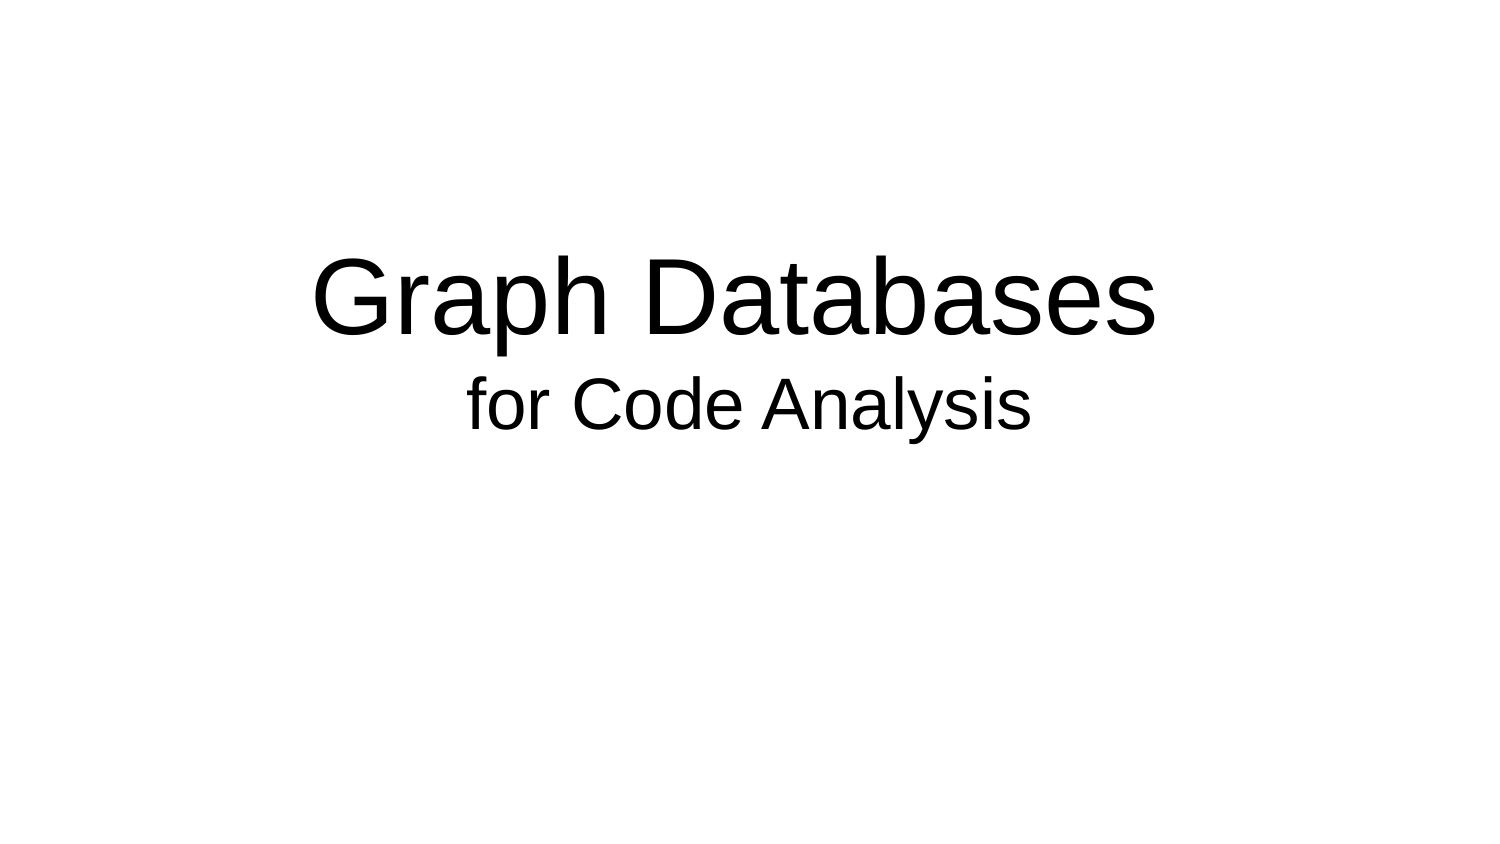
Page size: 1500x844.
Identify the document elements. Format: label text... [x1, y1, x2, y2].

title Graph Databases for Code Analysis [51, 122, 1449, 459]
